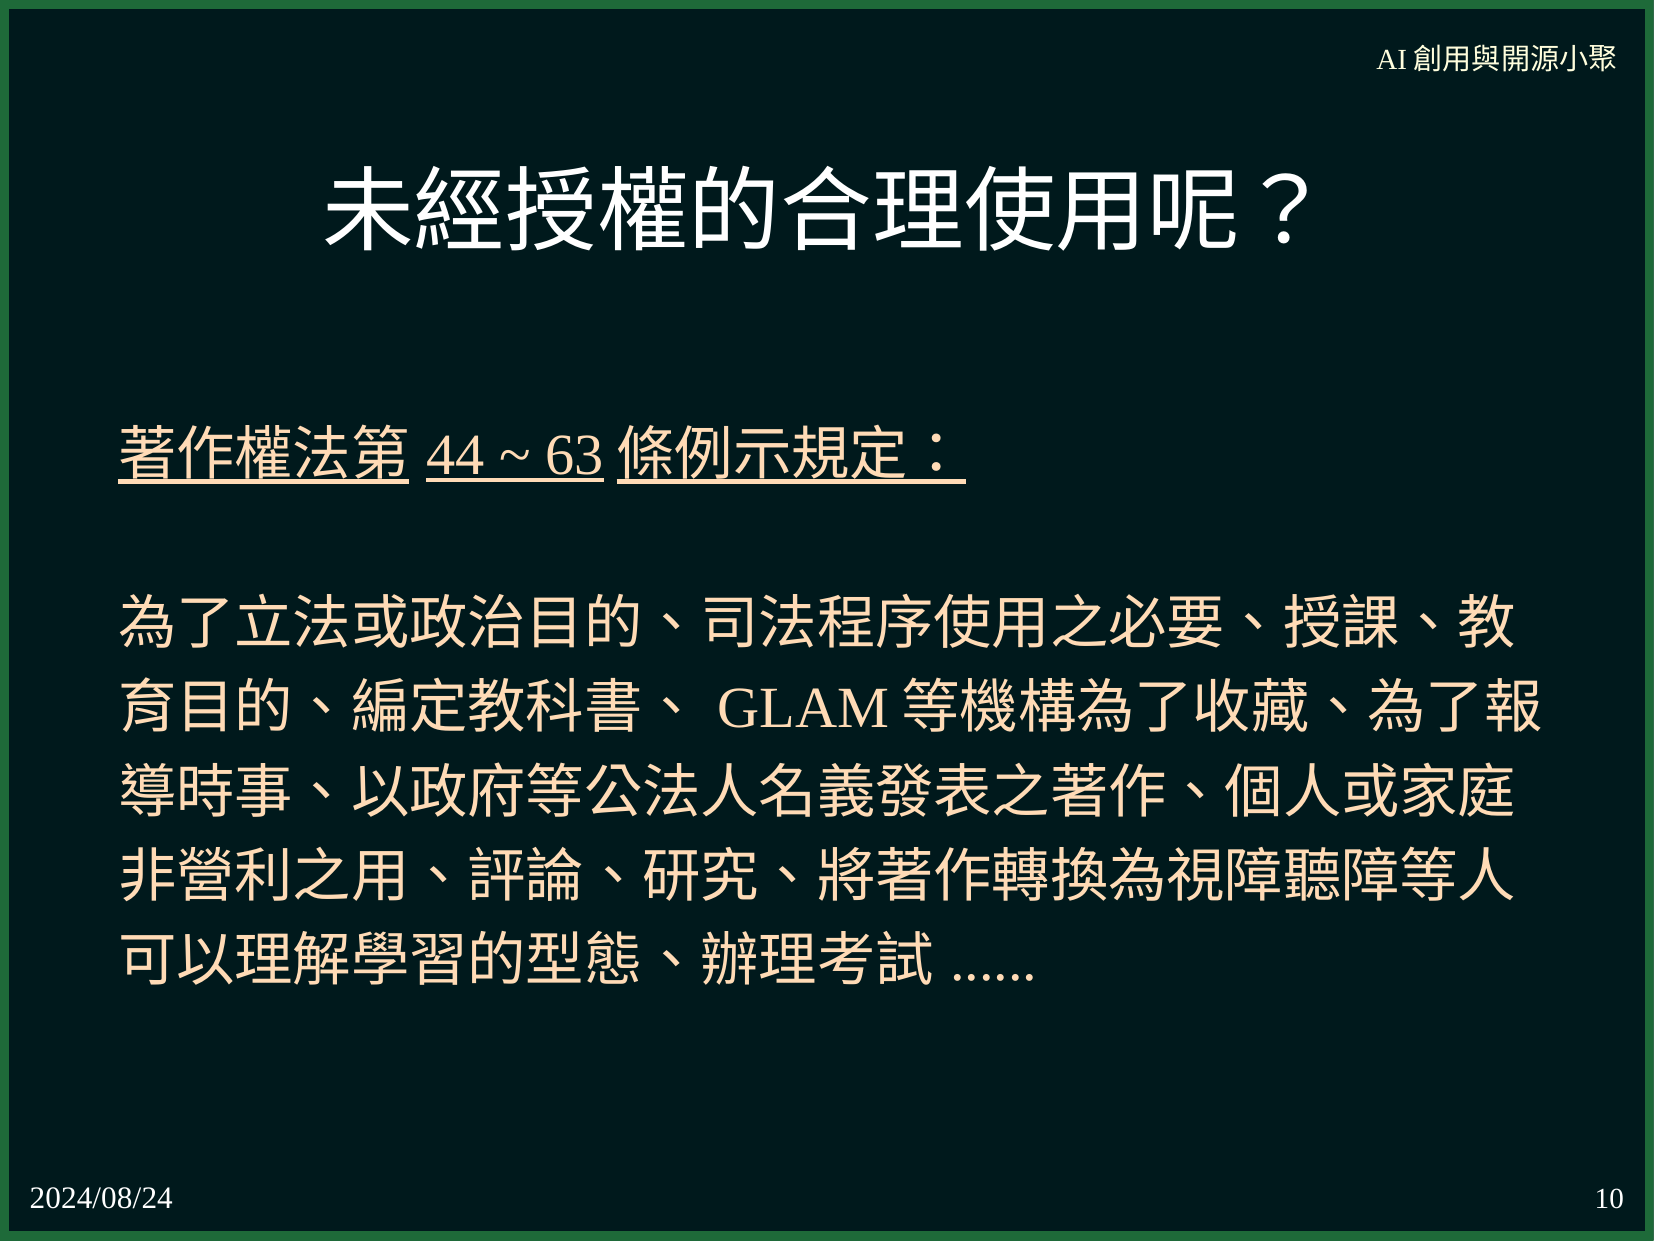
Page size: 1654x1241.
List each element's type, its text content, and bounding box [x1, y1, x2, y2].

title 未經授權的合理使用呢？ [82, 130, 1571, 278]
title 著作權法第44 ~ 63條例示規定： 為了立法或政治目的、司法程序使用之必要、授課、教育目的、編定教科書、GLAM等機構為了收藏、為了報導時事、以政府等公法人名義發表之著作、個人或家庭非營利之用、評論、研究、將著作轉換為視障聽障等人可以理解學習的型態、辦理考試...... [118, 315, 1571, 1090]
